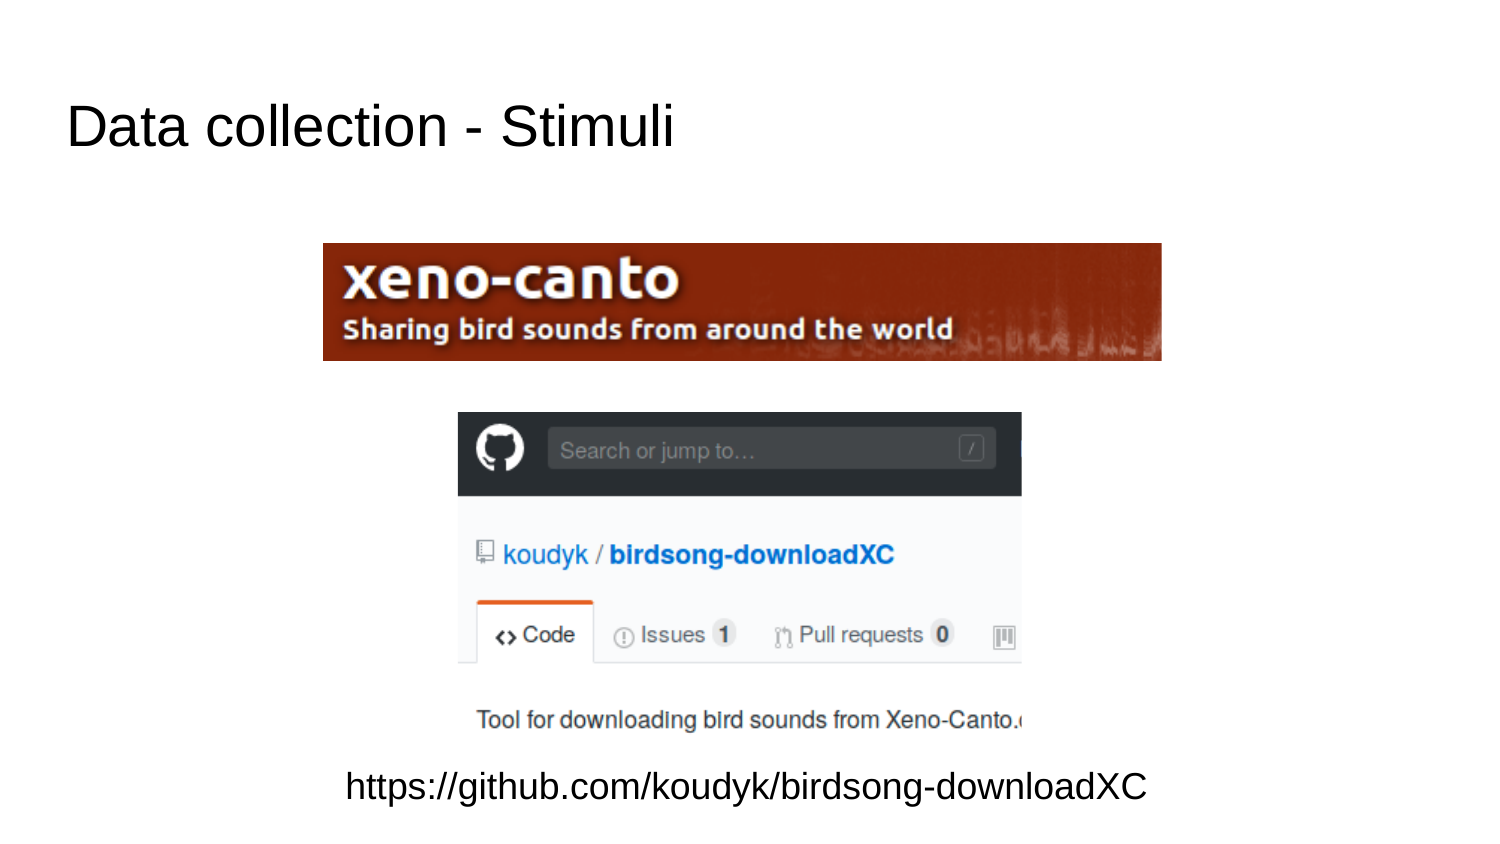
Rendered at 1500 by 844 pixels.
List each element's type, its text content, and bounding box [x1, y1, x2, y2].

picture [322, 243, 1162, 361]
picture [457, 412, 1022, 745]
text_box https://github.com/koudyk/birdsong-downloadXC [330, 758, 1164, 815]
title Data collection - Stimuli [51, 72, 1449, 167]
